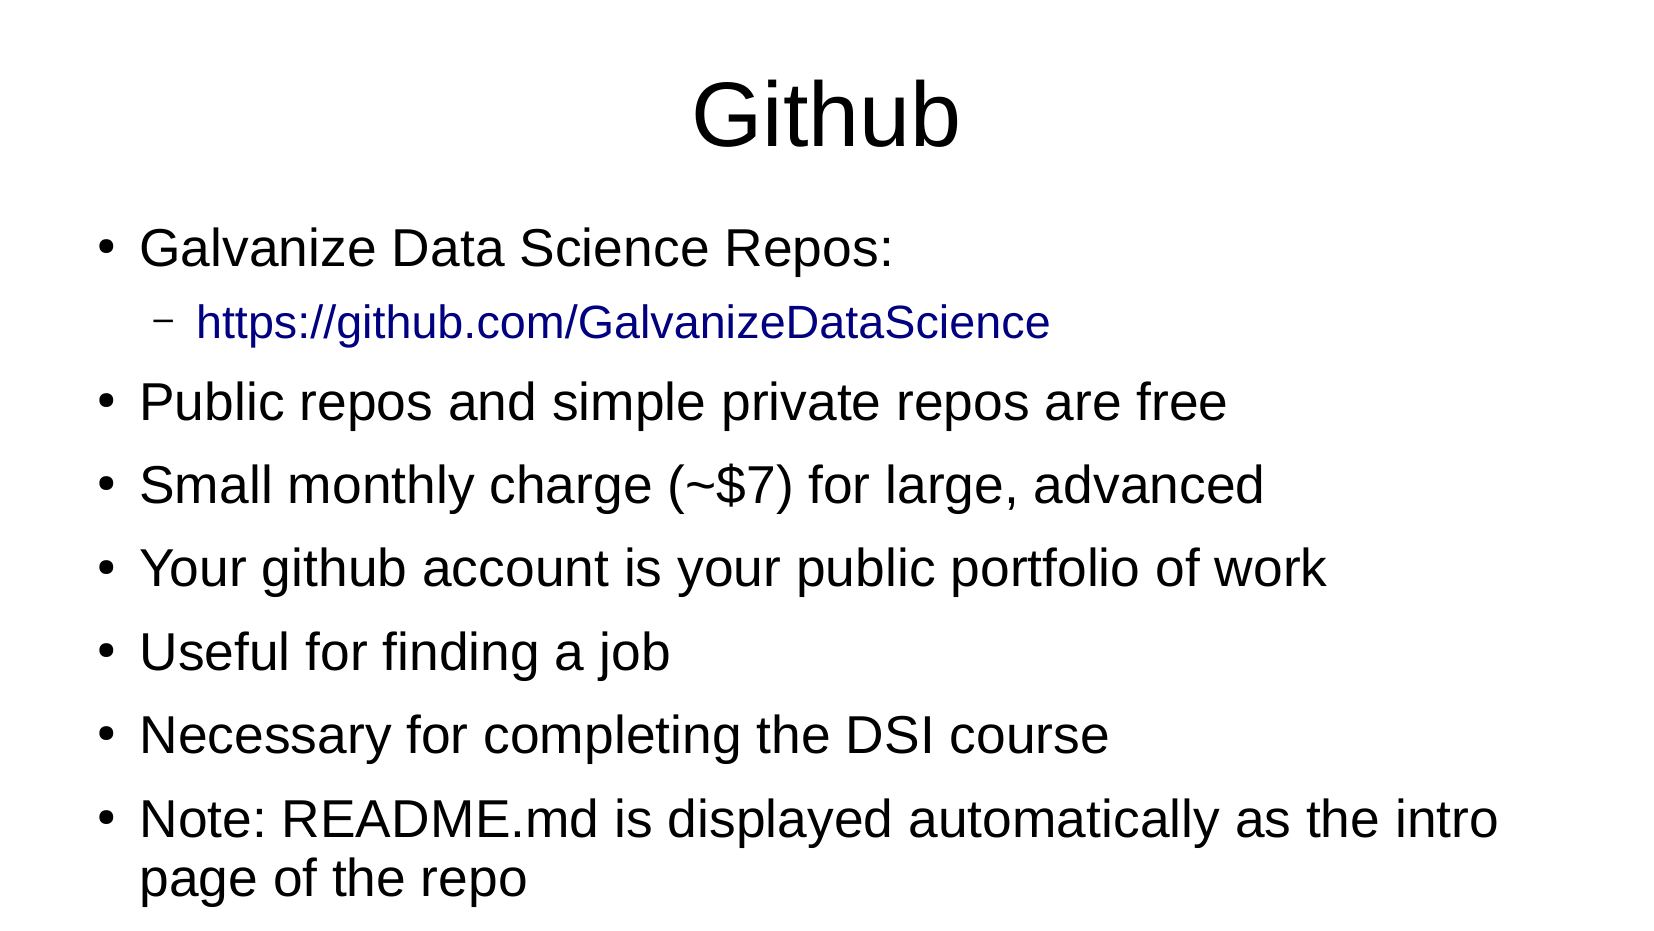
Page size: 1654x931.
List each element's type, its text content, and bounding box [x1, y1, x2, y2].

title Github [82, 37, 1571, 193]
list Galvanize Data Science Repos: https://github.com/GalvanizeDataScience Public repos and simple private repos are free Small monthly charge (~$7) for large, advanced Your github account is your public portfolio of work Useful for finding a job Necessary for completing the DSI course Note: README.md is displayed automatically as the intro page of the repo [82, 217, 1571, 916]
